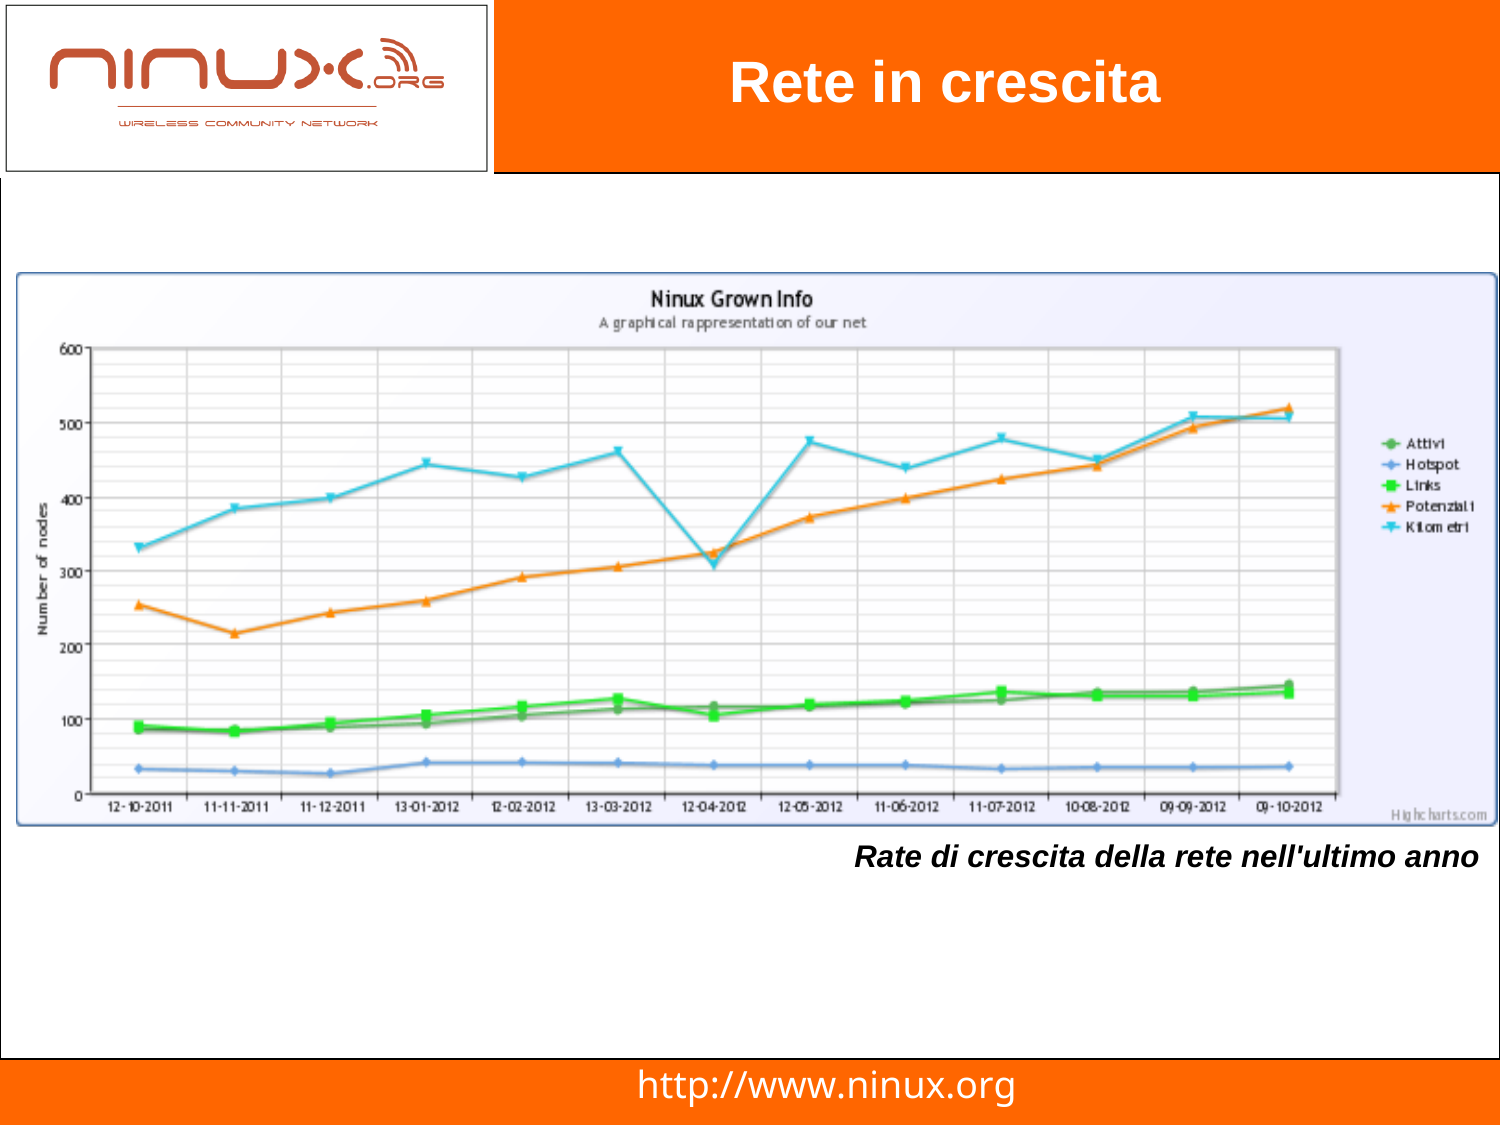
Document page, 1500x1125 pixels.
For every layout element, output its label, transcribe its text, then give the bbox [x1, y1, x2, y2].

text_box Rate di crescita della rete nell'ultimo anno [492, 828, 1496, 881]
picture [0, 0, 494, 178]
picture [16, 272, 1498, 829]
text_box http://www.ninux.org [621, 1053, 1159, 1125]
title Rete in crescita [421, 0, 1470, 165]
